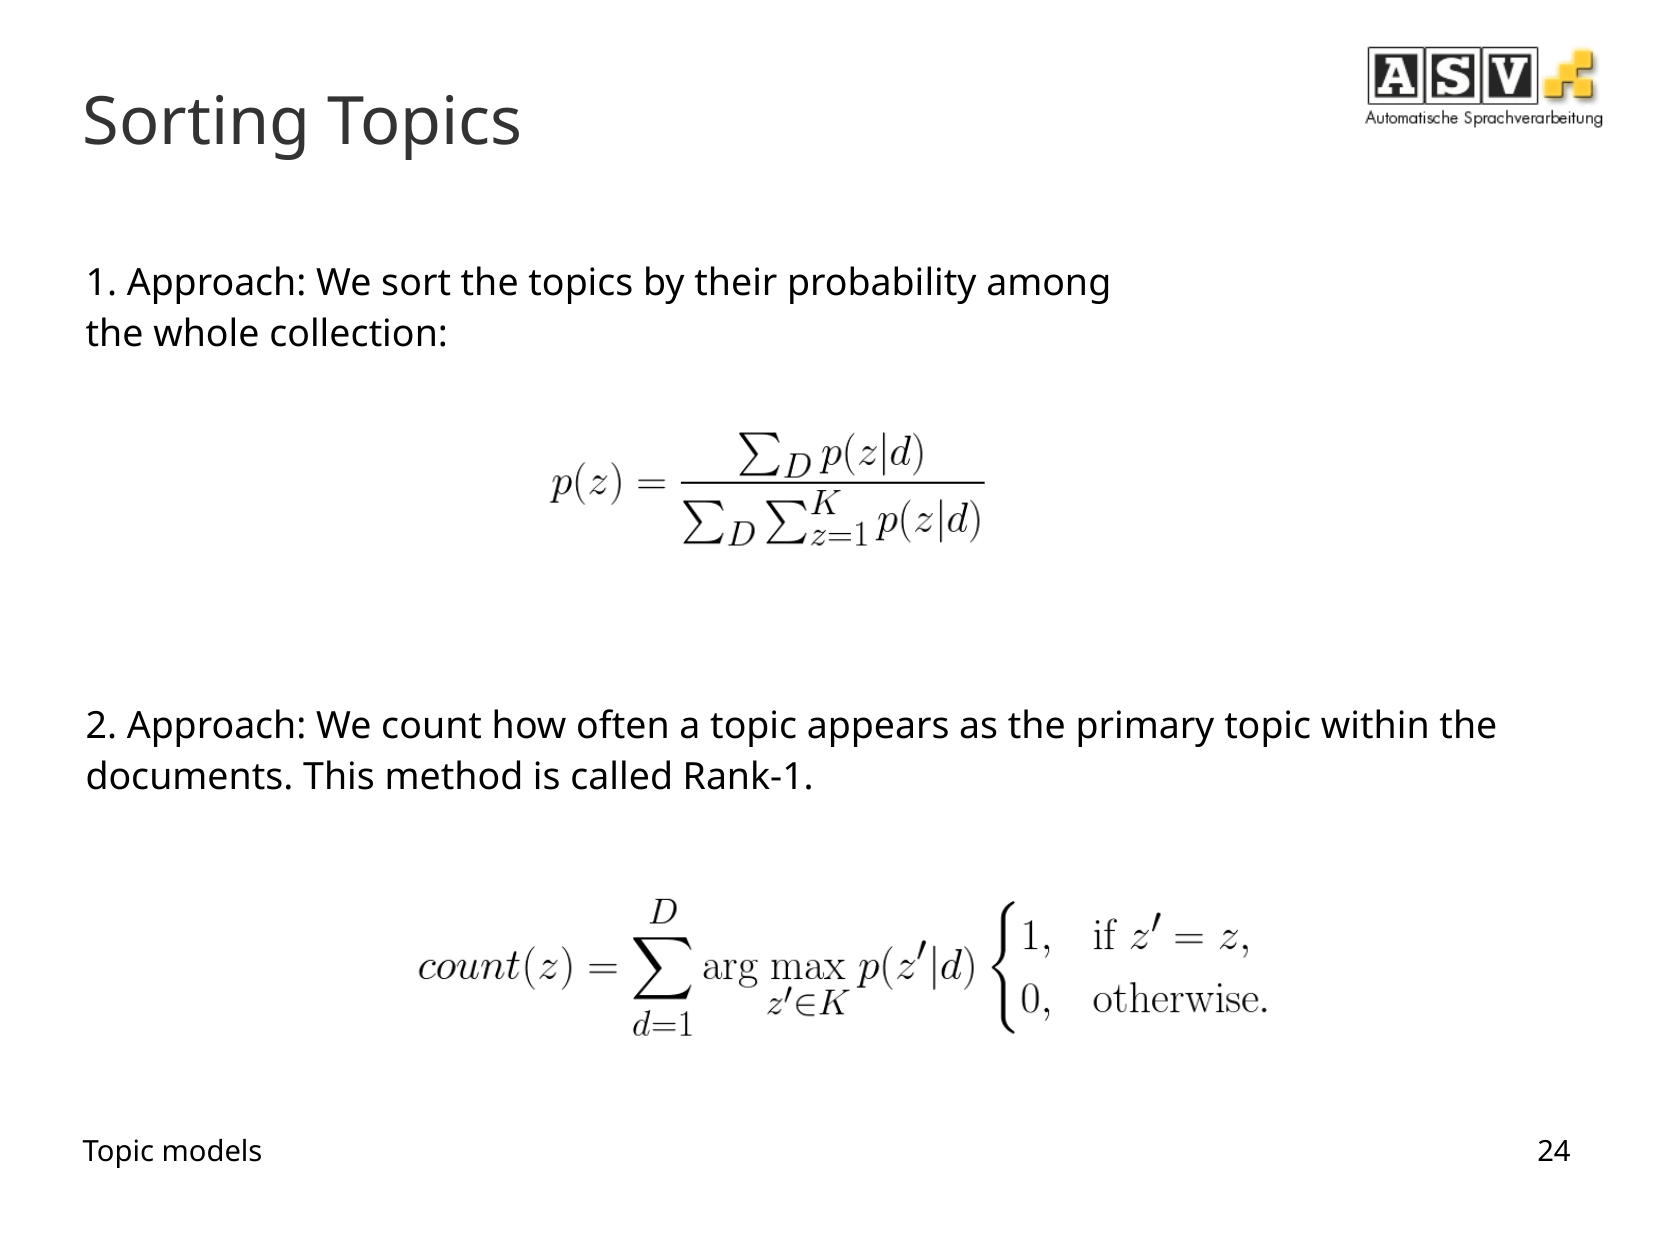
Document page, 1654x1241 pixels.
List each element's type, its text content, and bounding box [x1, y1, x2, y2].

title Sorting Topics [82, 49, 1347, 189]
picture [409, 885, 1288, 1040]
text_box 1. Approach: We sort the topics by their probability among the whole collection: [70, 248, 1183, 361]
picture [1364, 43, 1605, 129]
text_box 2. Approach: We count how often a topic appears as the primary topic within the documents. This method is called Rank-1. [70, 690, 1536, 804]
picture [543, 419, 993, 556]
